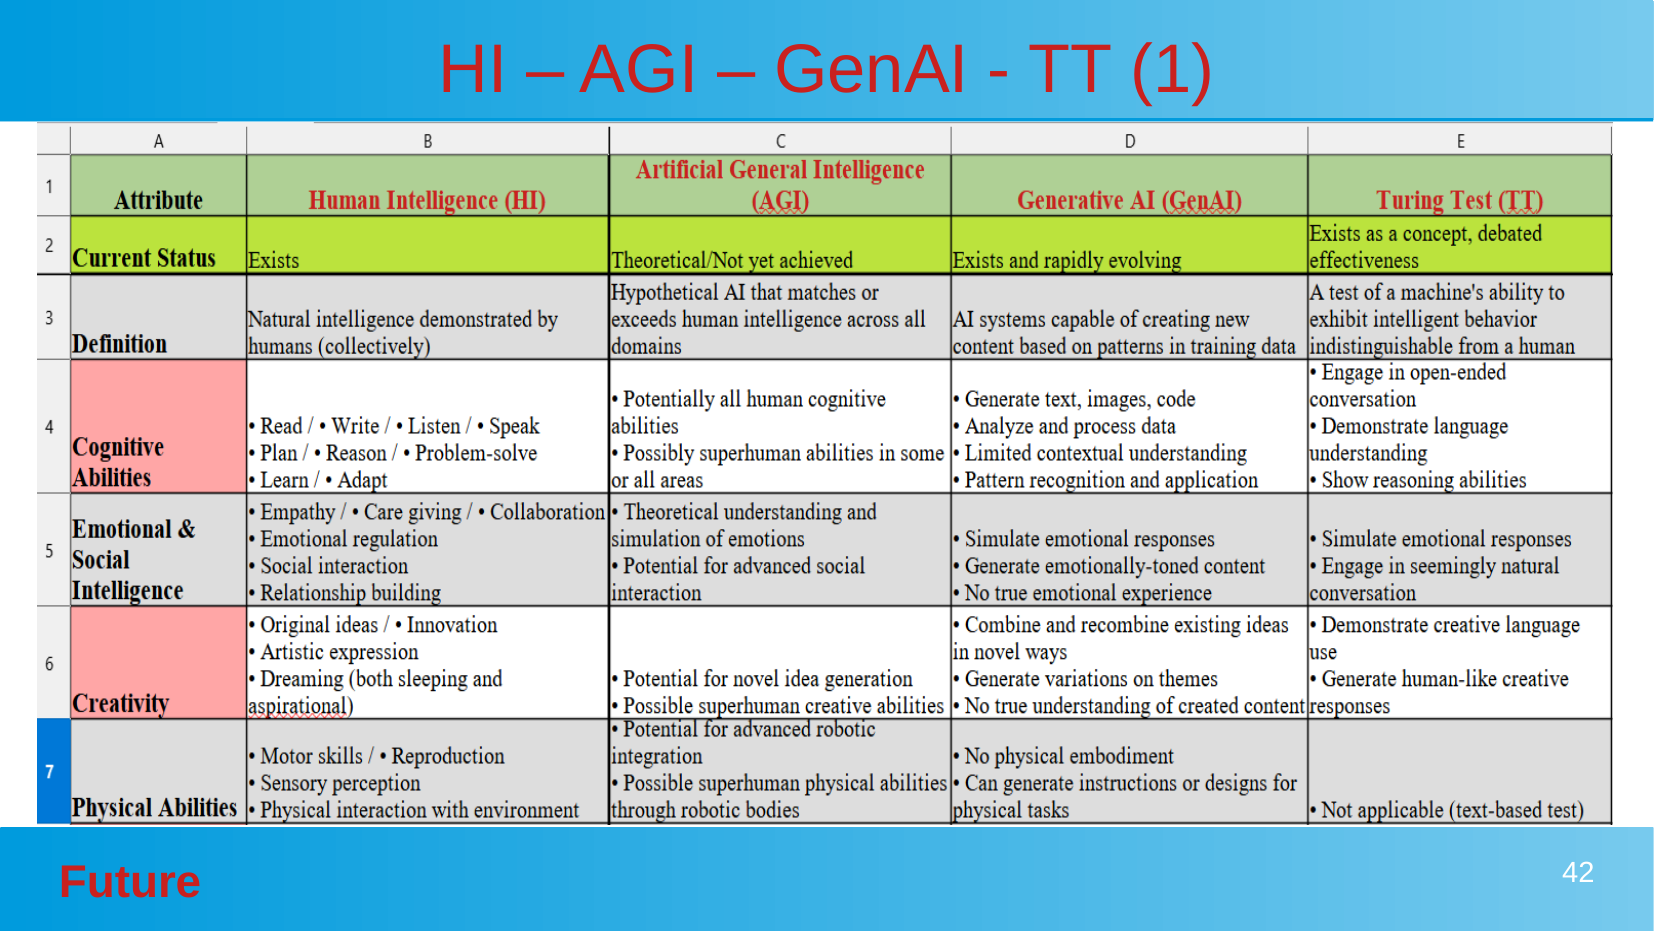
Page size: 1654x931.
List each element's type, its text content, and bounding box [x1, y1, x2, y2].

picture [37, 122, 1613, 826]
title HI – AGI – GenAI - TT (1) [59, 29, 1595, 108]
